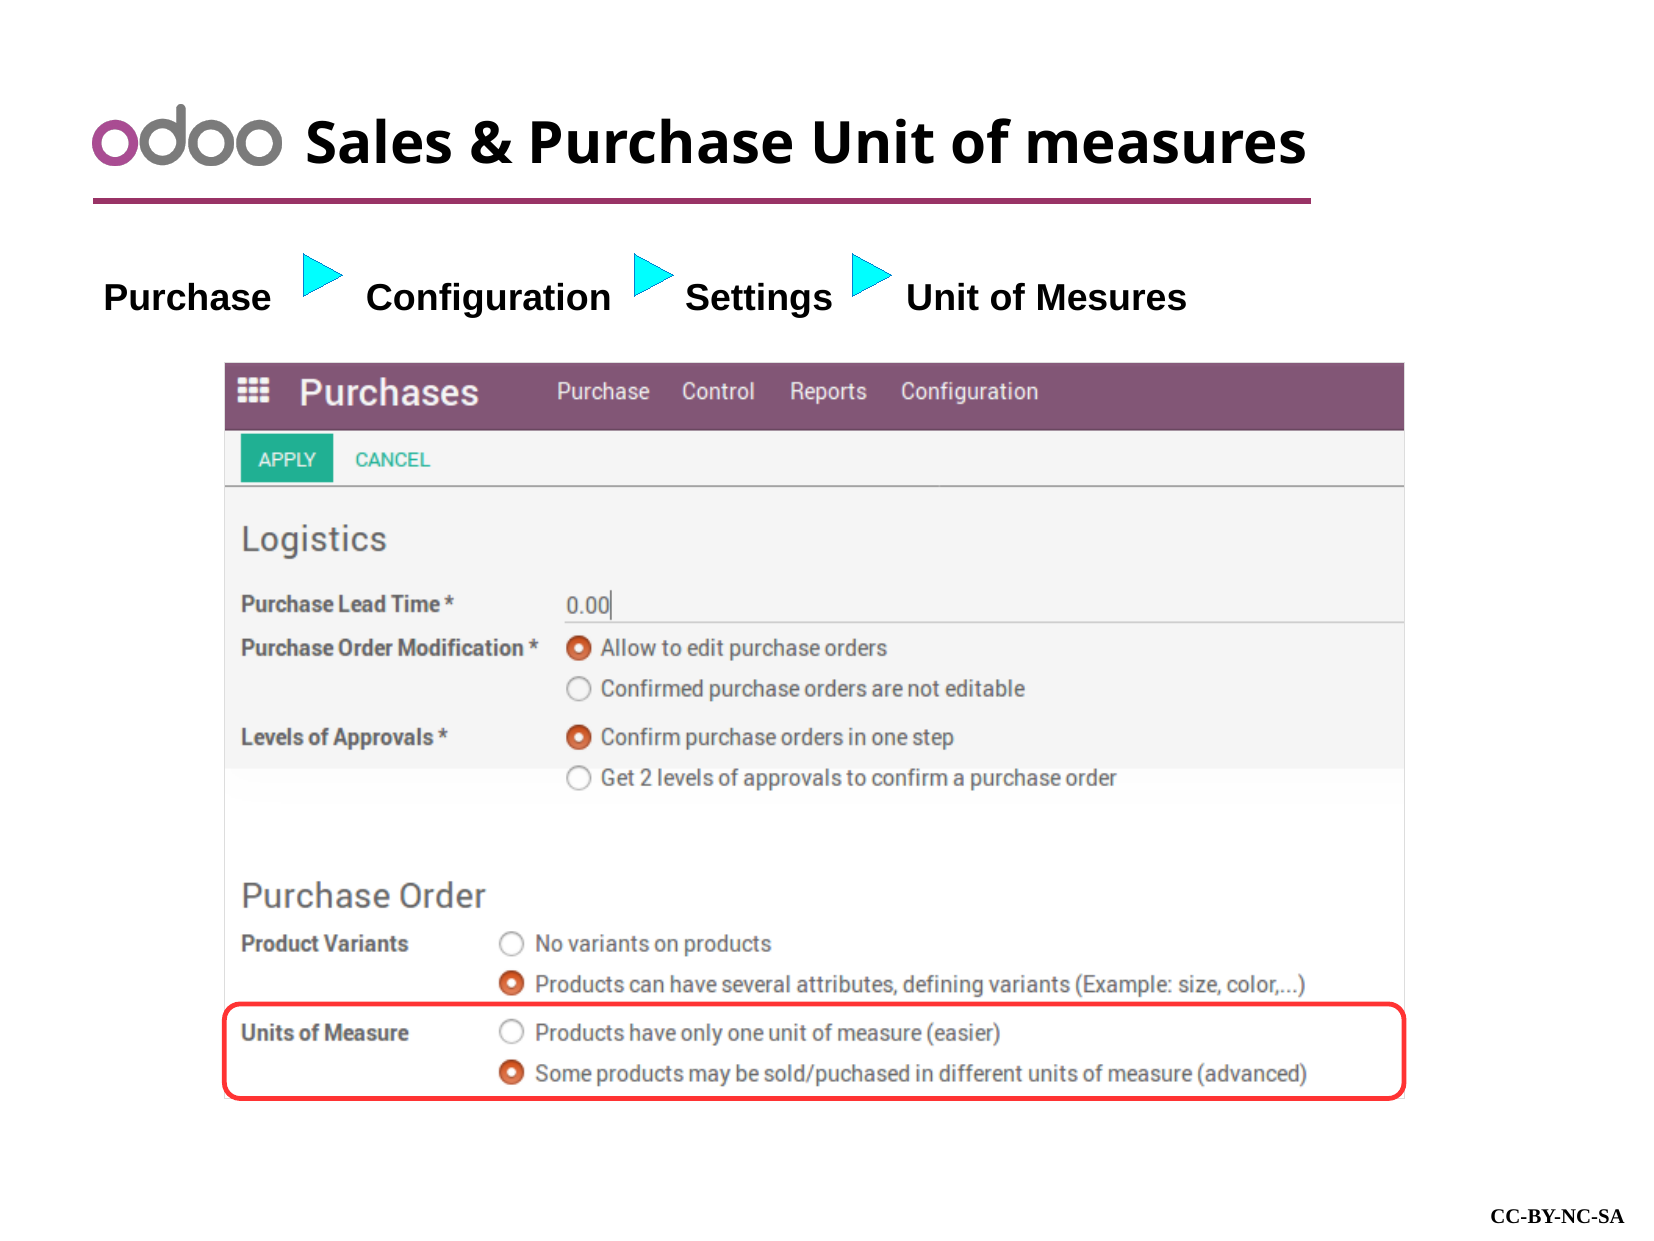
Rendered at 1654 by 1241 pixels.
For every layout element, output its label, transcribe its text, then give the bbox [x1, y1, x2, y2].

title Sales & Purchase Unit of measures [305, 37, 1568, 245]
text_box Purchase Configuration Settings Unit of Mesures [53, 248, 1495, 1138]
picture [224, 362, 1405, 1019]
text_box [852, 253, 892, 297]
picture [224, 1088, 236, 1099]
text_box [634, 253, 674, 297]
text_box [303, 253, 343, 297]
picture [1392, 1083, 1405, 1099]
picture [92, 104, 282, 166]
text_box [224, 1003, 1405, 1099]
